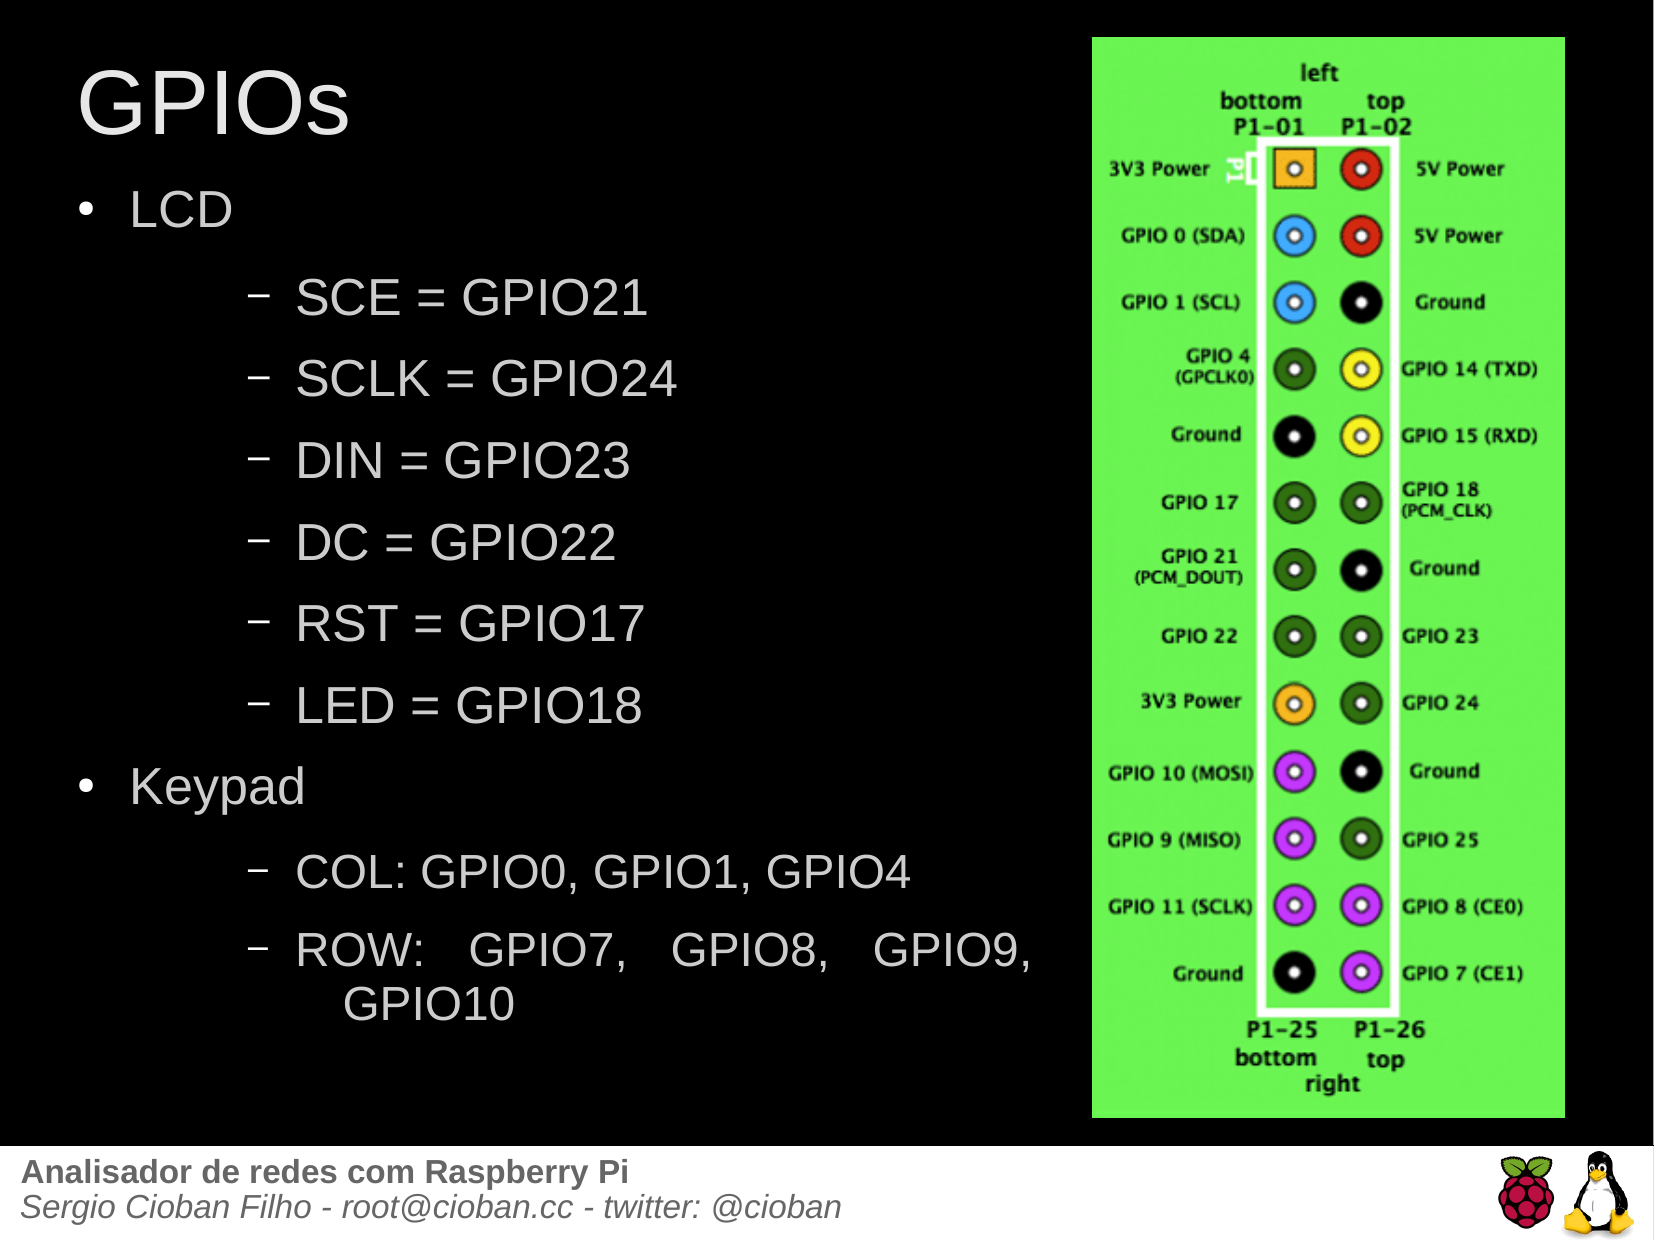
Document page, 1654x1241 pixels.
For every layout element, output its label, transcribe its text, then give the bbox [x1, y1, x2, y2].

title GPIOs [76, 0, 1565, 207]
picture [1092, 37, 1565, 1118]
list LCD SCE = GPIO21 SCLK = GPIO24 DIN = GPIO23 DC = GPIO22 RST = GPIO17 LED = GPIO18 Keypad COL: GPIO0, GPIO1, GPIO4 ROW: GPIO7, GPIO8, GPIO9, GPIO10 [59, 180, 1034, 1111]
picture [1476, 1147, 1634, 1240]
